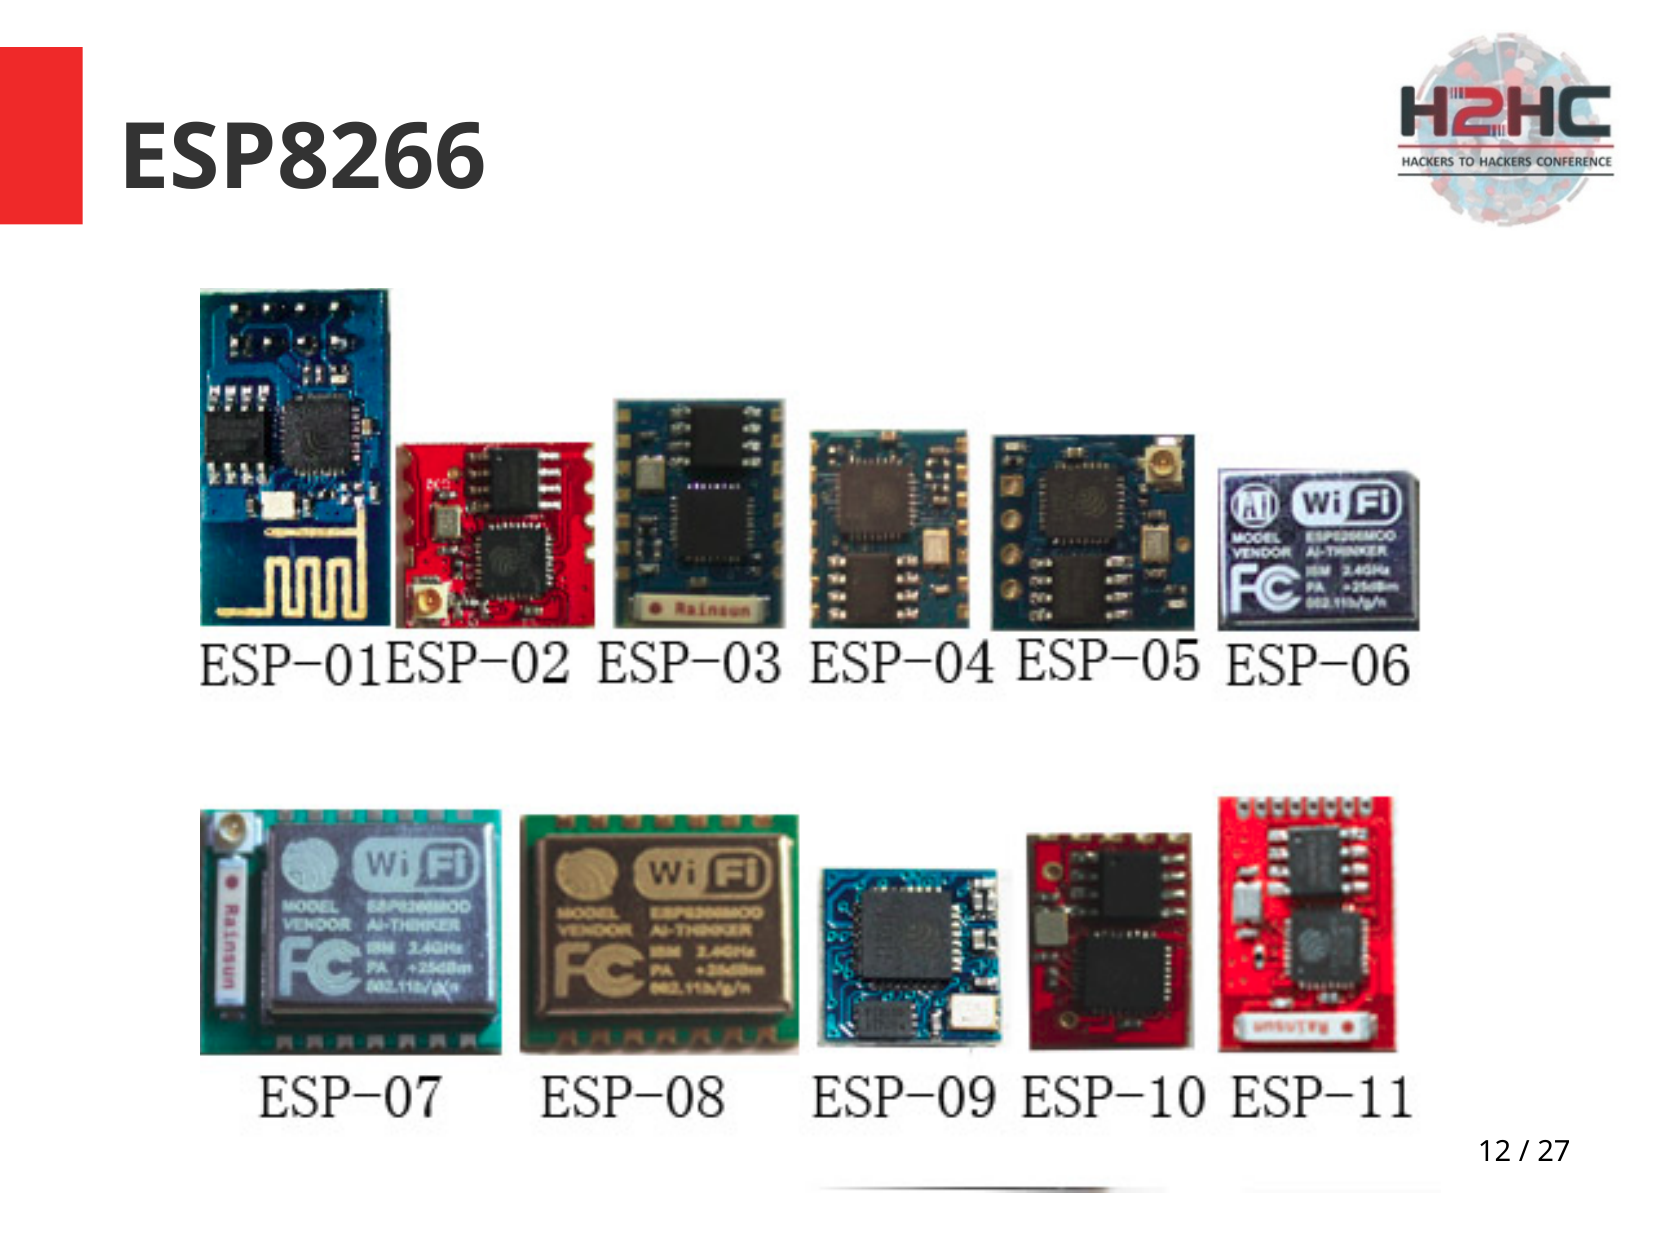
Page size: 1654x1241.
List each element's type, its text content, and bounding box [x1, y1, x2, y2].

title ESP8266 [118, 49, 1571, 257]
picture [200, 288, 1441, 1193]
picture [1299, 11, 1654, 248]
